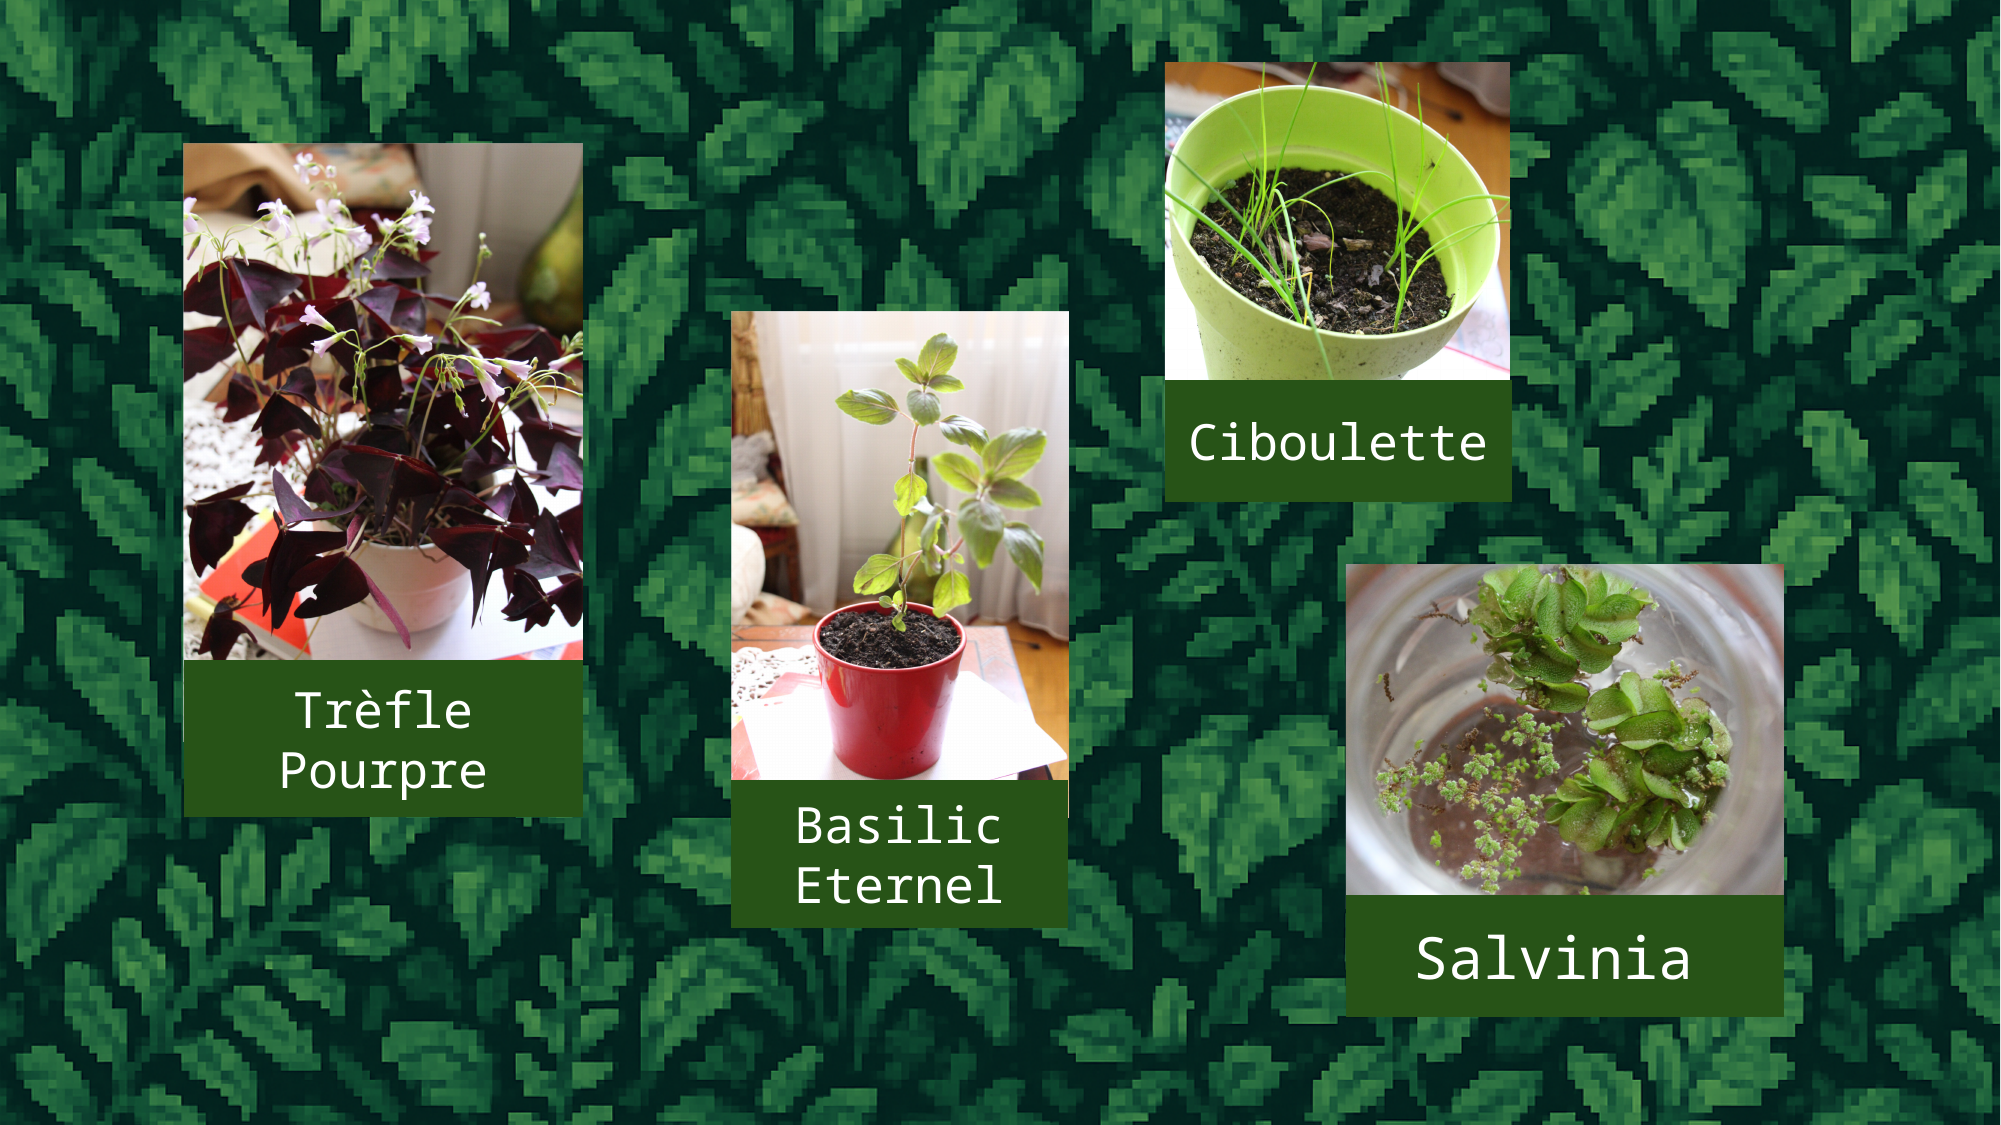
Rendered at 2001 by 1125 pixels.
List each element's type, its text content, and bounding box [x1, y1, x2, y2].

picture [0, 0, 2000, 1125]
text_box Trèfle Pourpre [184, 660, 583, 817]
text_box Salvinia [1346, 895, 1784, 1017]
text_box Ciboulette [1165, 380, 1512, 502]
text_box Basilic Eternel [731, 780, 1068, 928]
